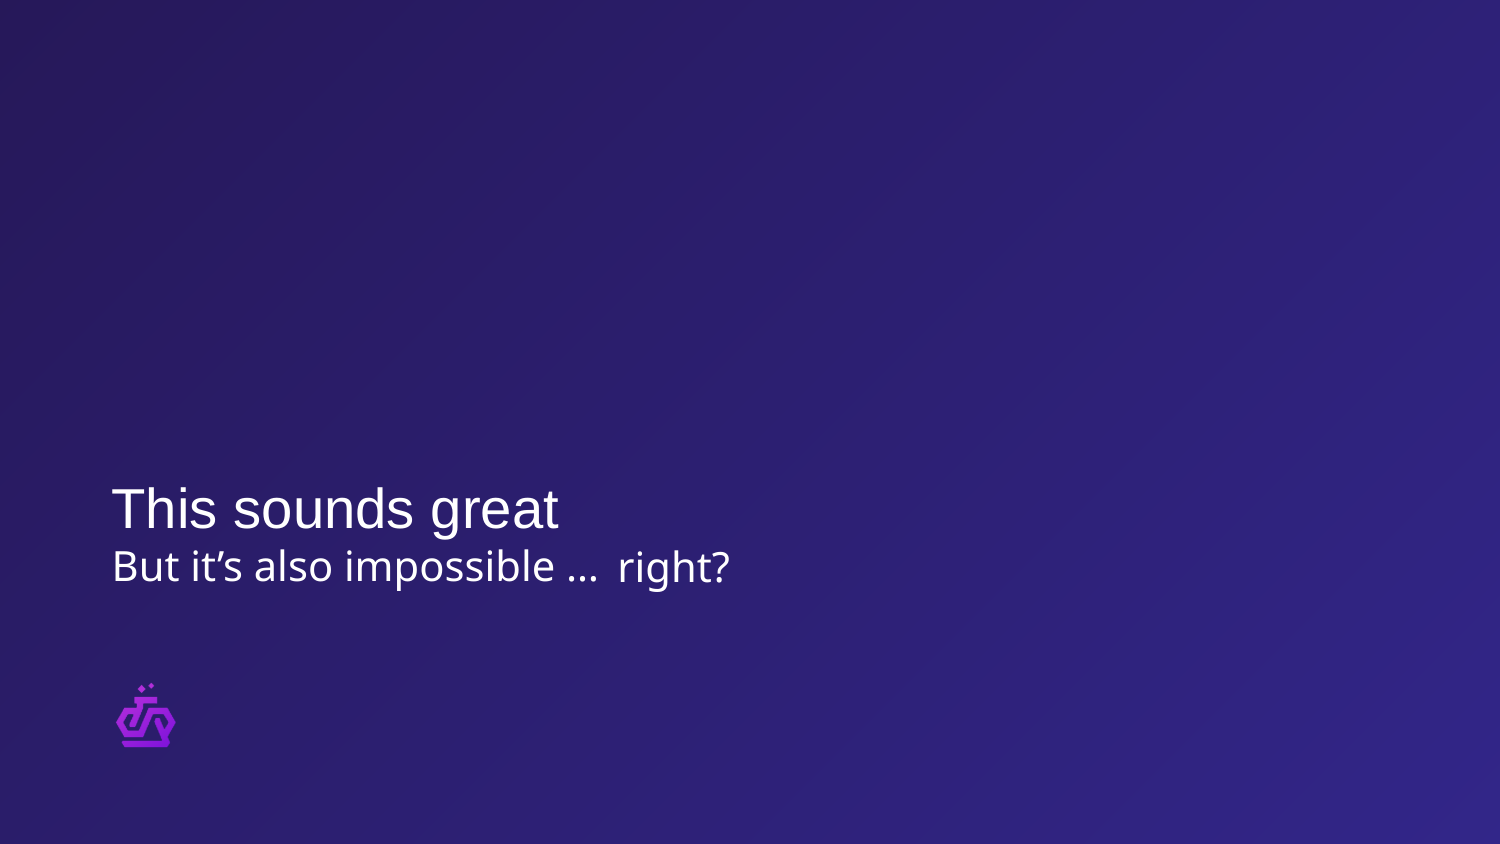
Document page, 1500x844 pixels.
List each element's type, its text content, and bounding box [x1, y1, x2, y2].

text_box This sounds great But it’s also impossible … [96, 465, 1419, 598]
picture [96, 661, 188, 773]
text_box right? [602, 499, 1136, 632]
